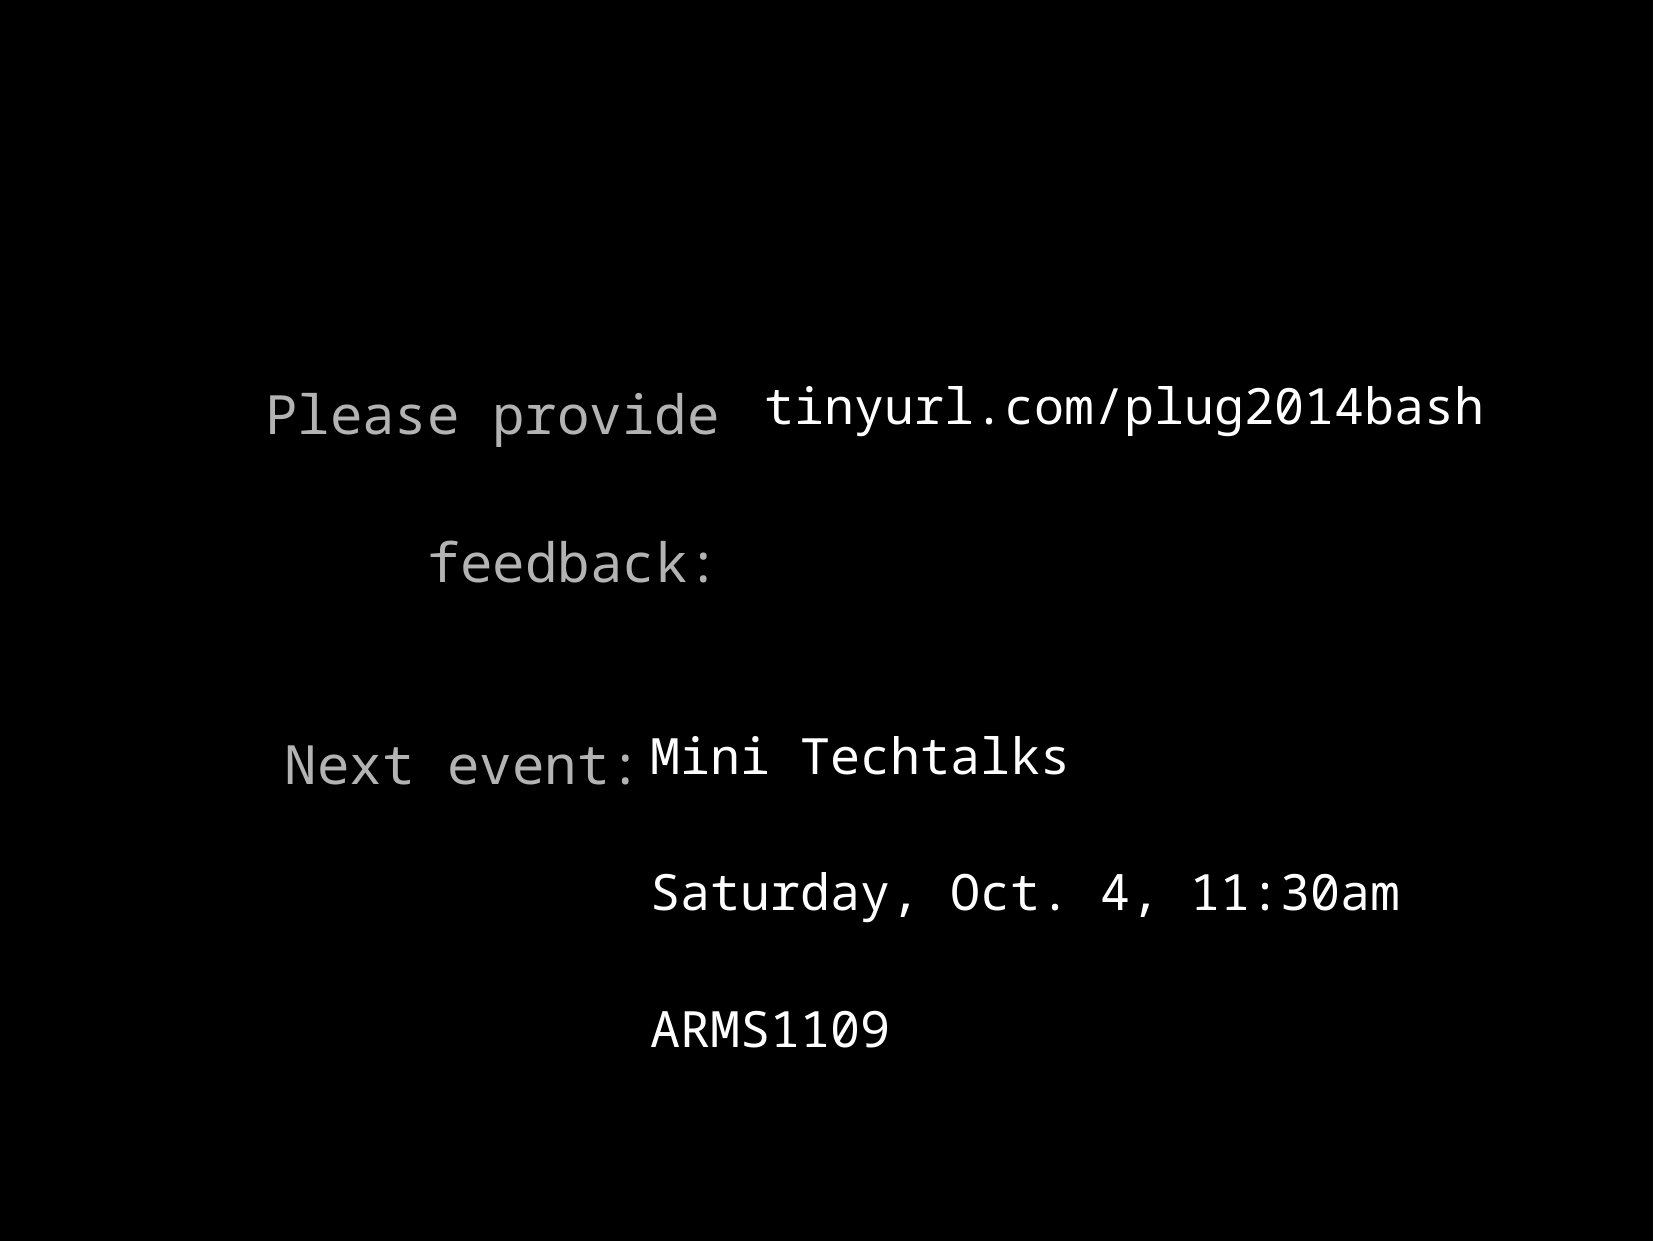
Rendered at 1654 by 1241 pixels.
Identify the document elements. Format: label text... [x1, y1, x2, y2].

text_box tinyurl.com/plug2014bash [714, 295, 1653, 518]
text_box Please provide feedback: [15, 295, 714, 468]
text_box Mini Techtalks Saturday, Oct. 4, 11:30am ARMS1109 [600, 645, 1501, 1007]
text_box Next event: [146, 645, 600, 818]
